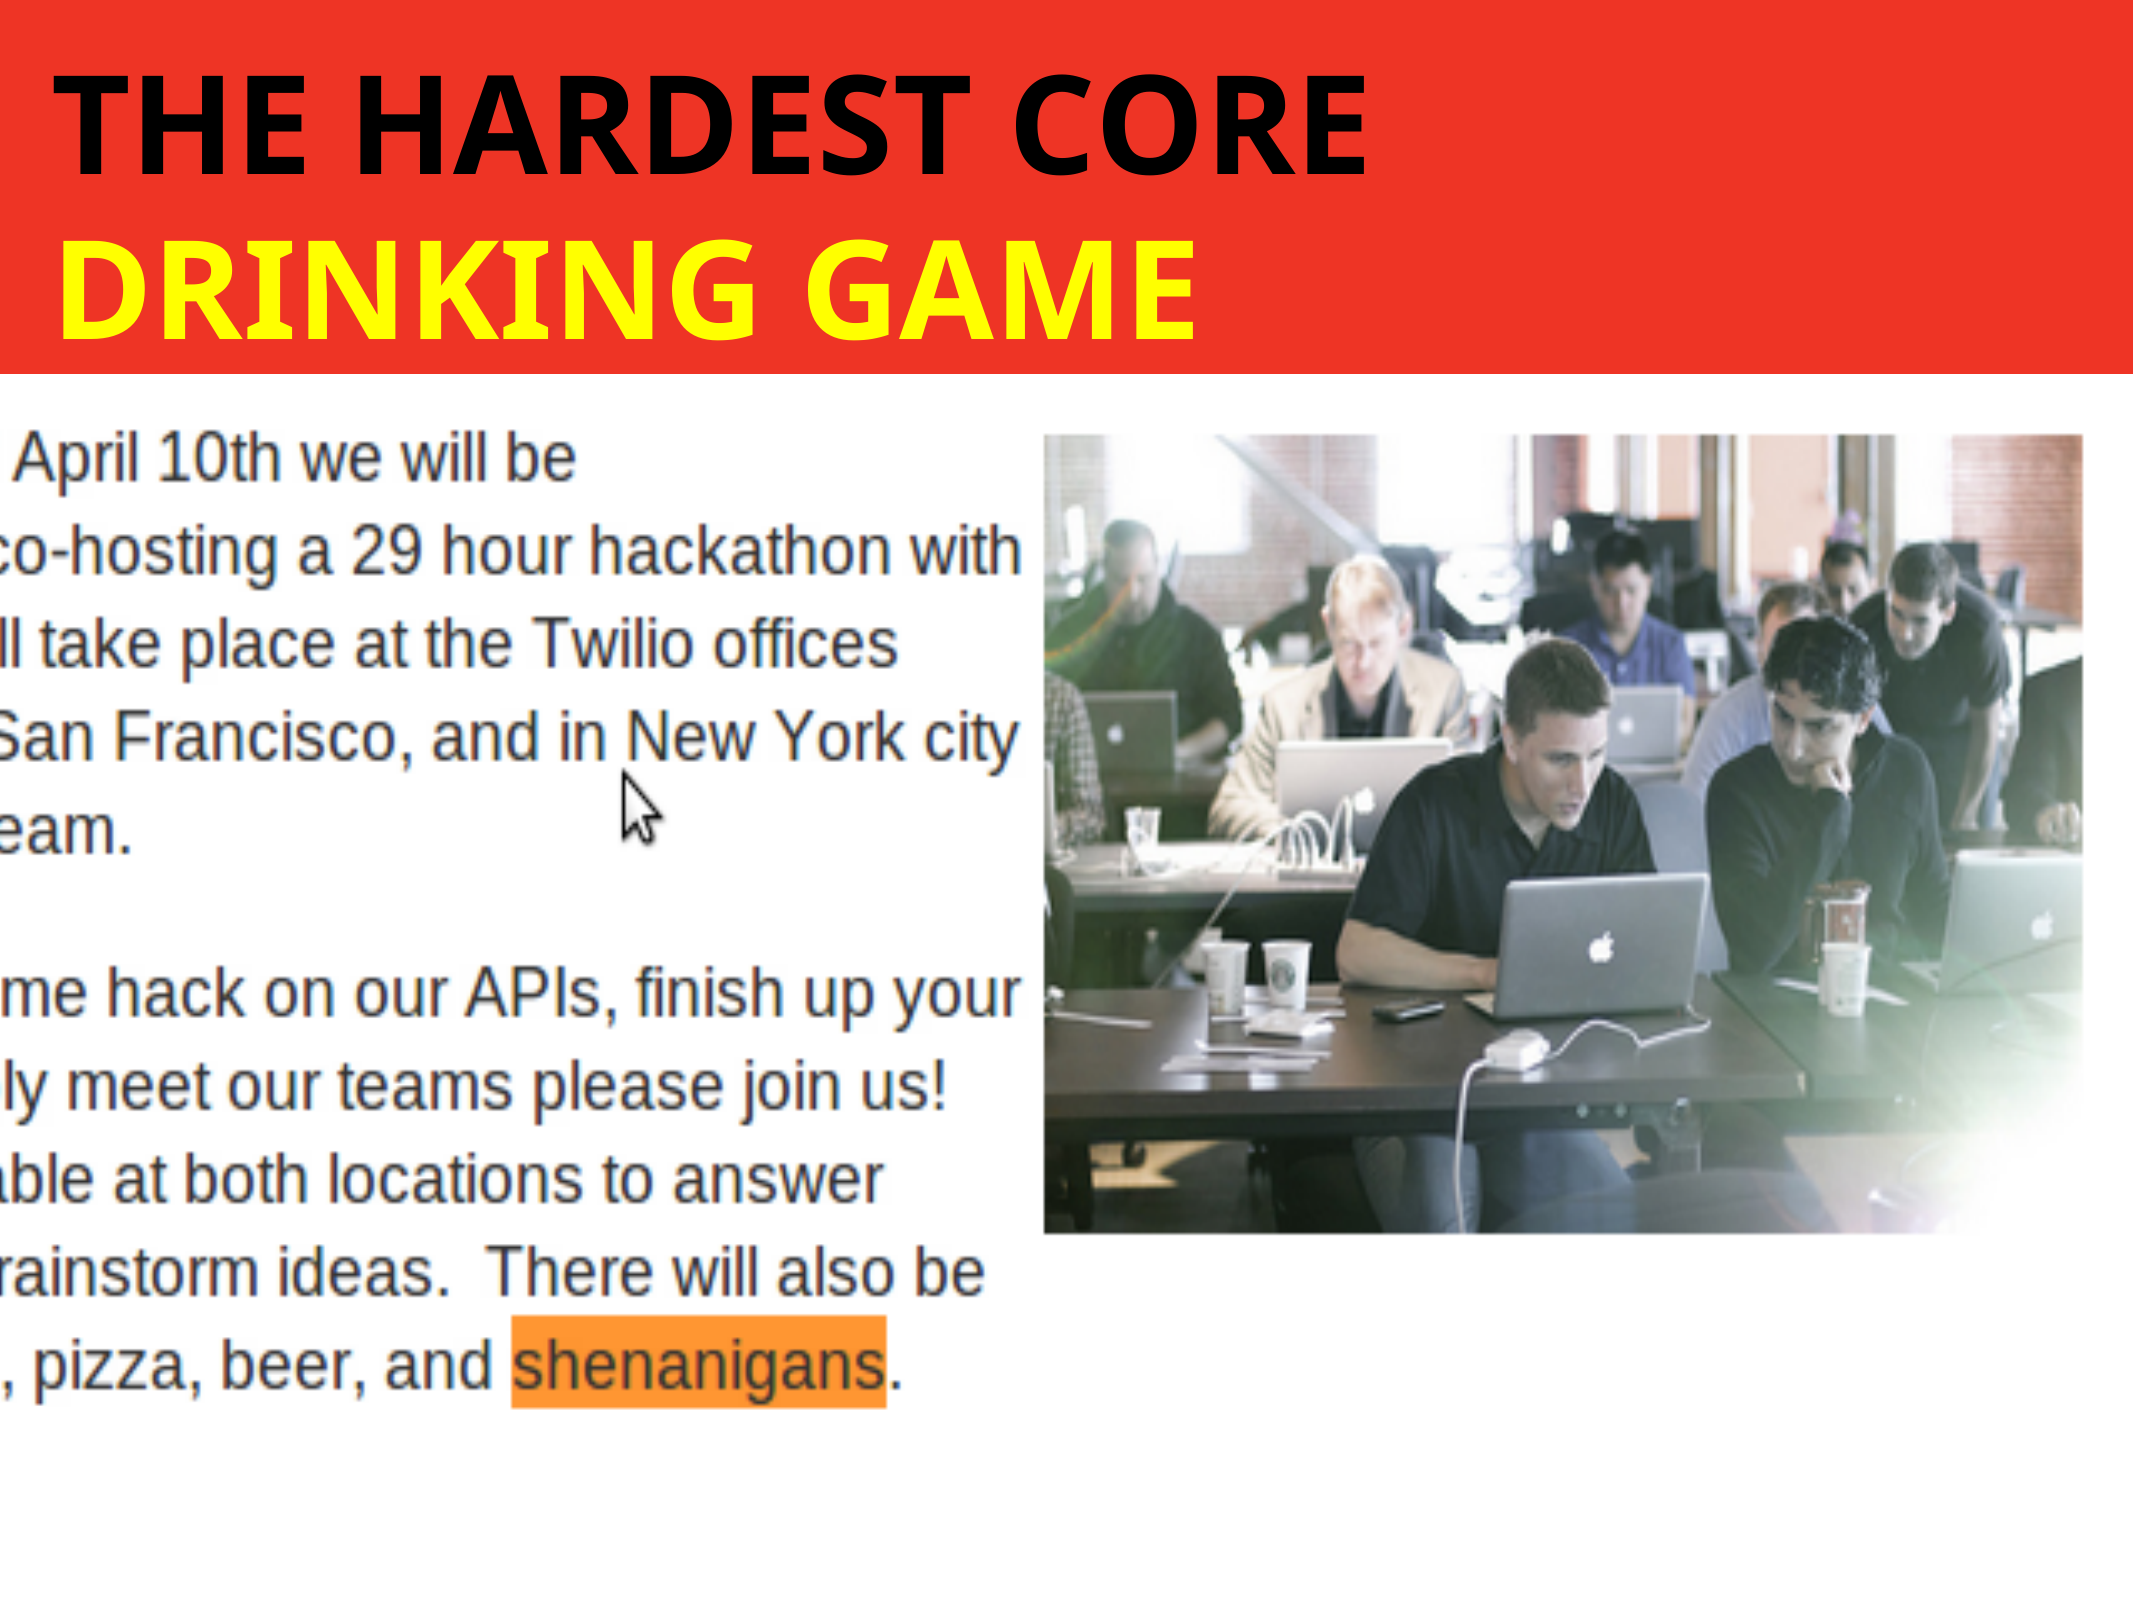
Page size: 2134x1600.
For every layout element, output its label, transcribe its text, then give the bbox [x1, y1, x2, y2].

picture [0, 374, 2134, 1600]
text_box THE HARDEST CORE DRINKING GAME [41, 37, 2134, 374]
